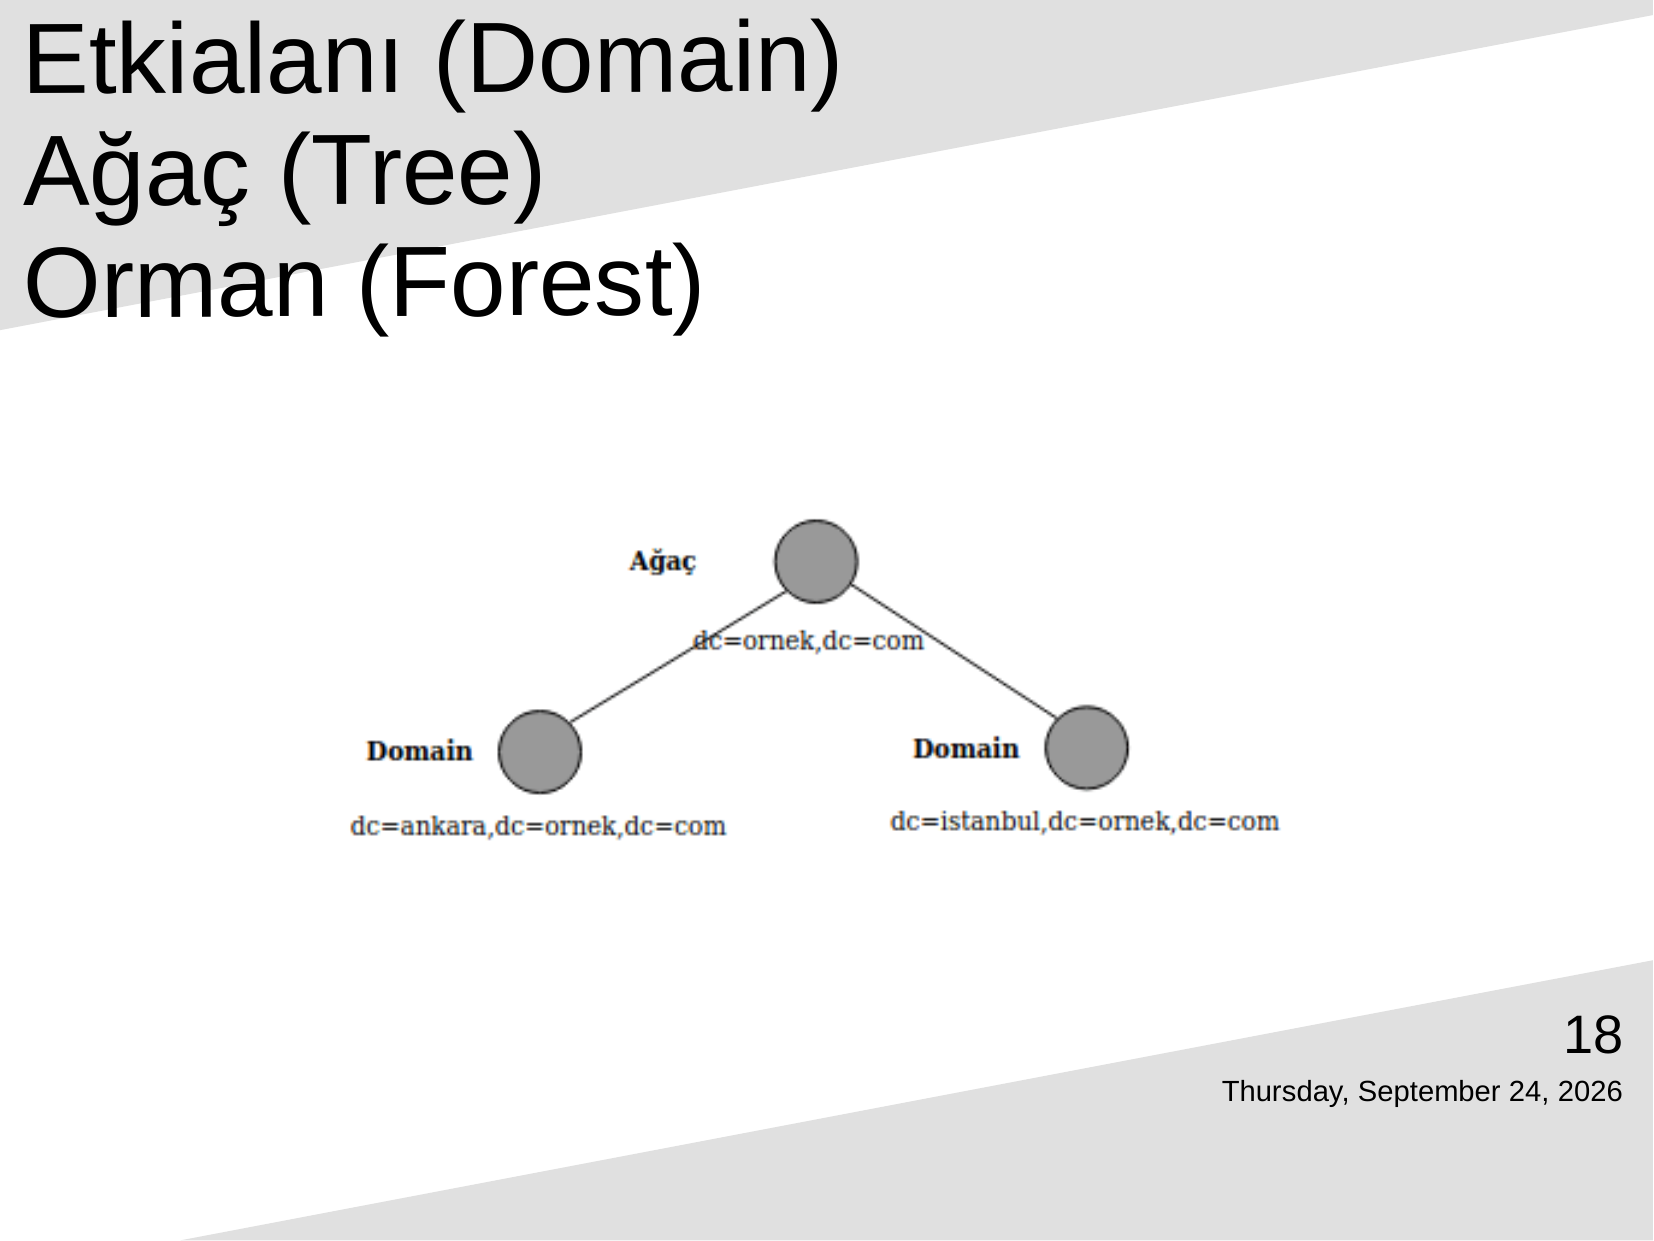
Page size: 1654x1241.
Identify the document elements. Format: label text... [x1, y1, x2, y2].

title Etkialanı (Domain) Ağaç (Tree) Orman (Forest) [22, 0, 1512, 339]
picture [330, 513, 1298, 856]
